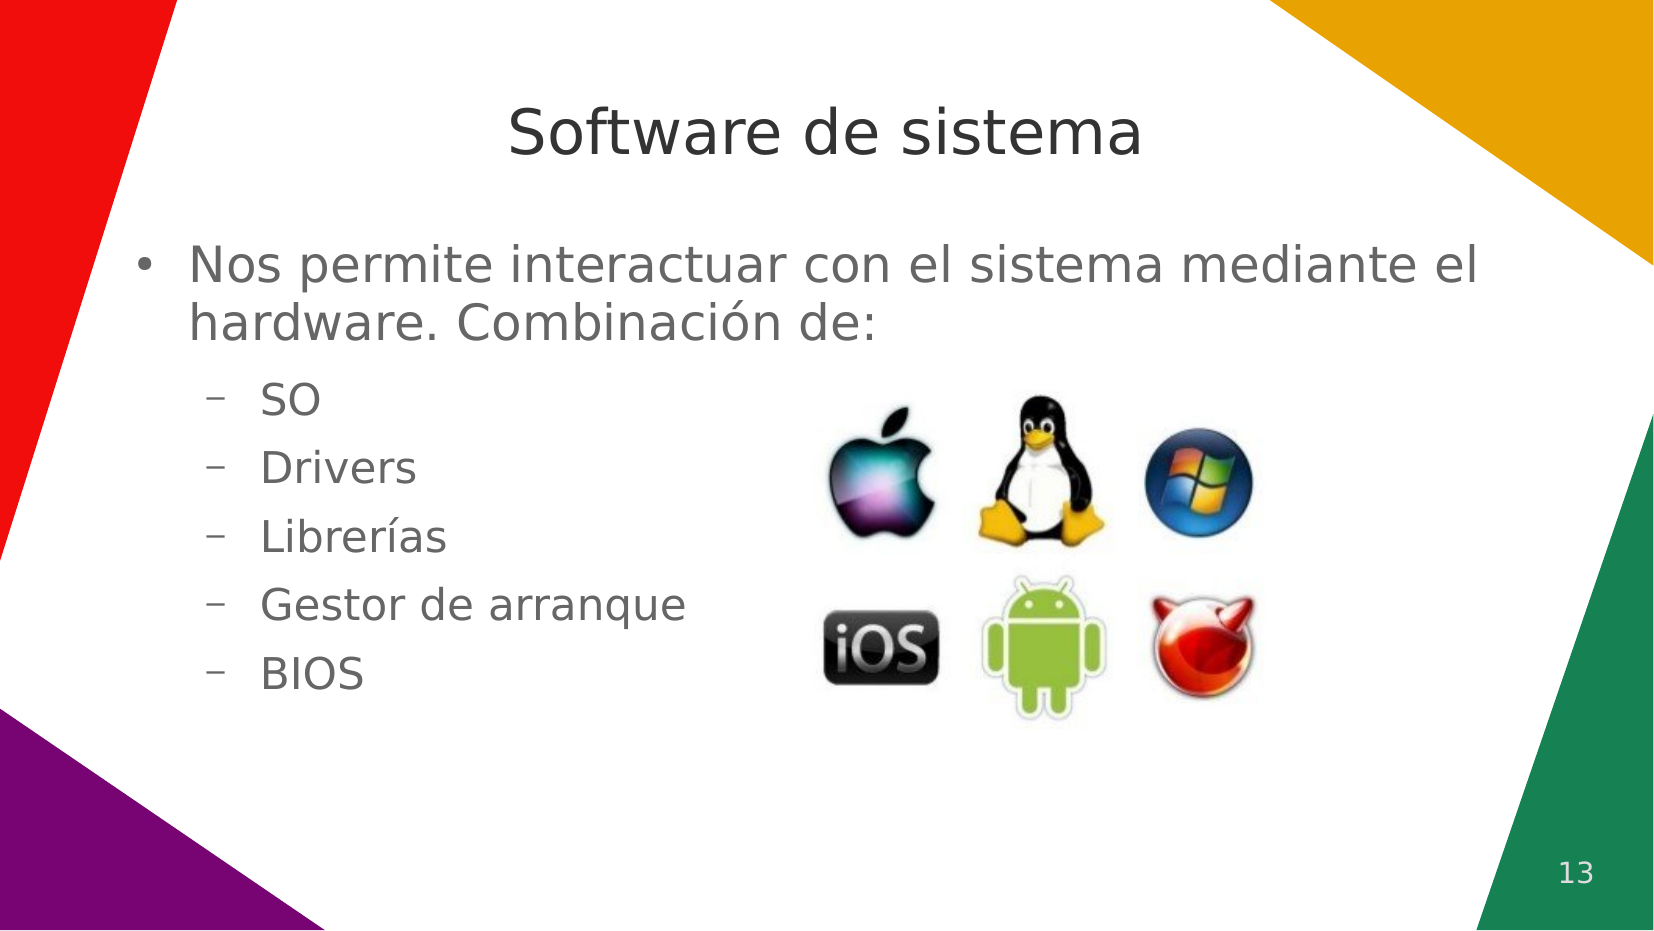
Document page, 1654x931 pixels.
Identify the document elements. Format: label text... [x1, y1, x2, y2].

title Software de sistema [118, 59, 1536, 207]
picture [763, 378, 1329, 739]
list Nos permite interactuar con el sistema mediante el hardware. Combinación de: SO Drivers Librerías Gestor de arranque BIOS [118, 236, 1536, 827]
